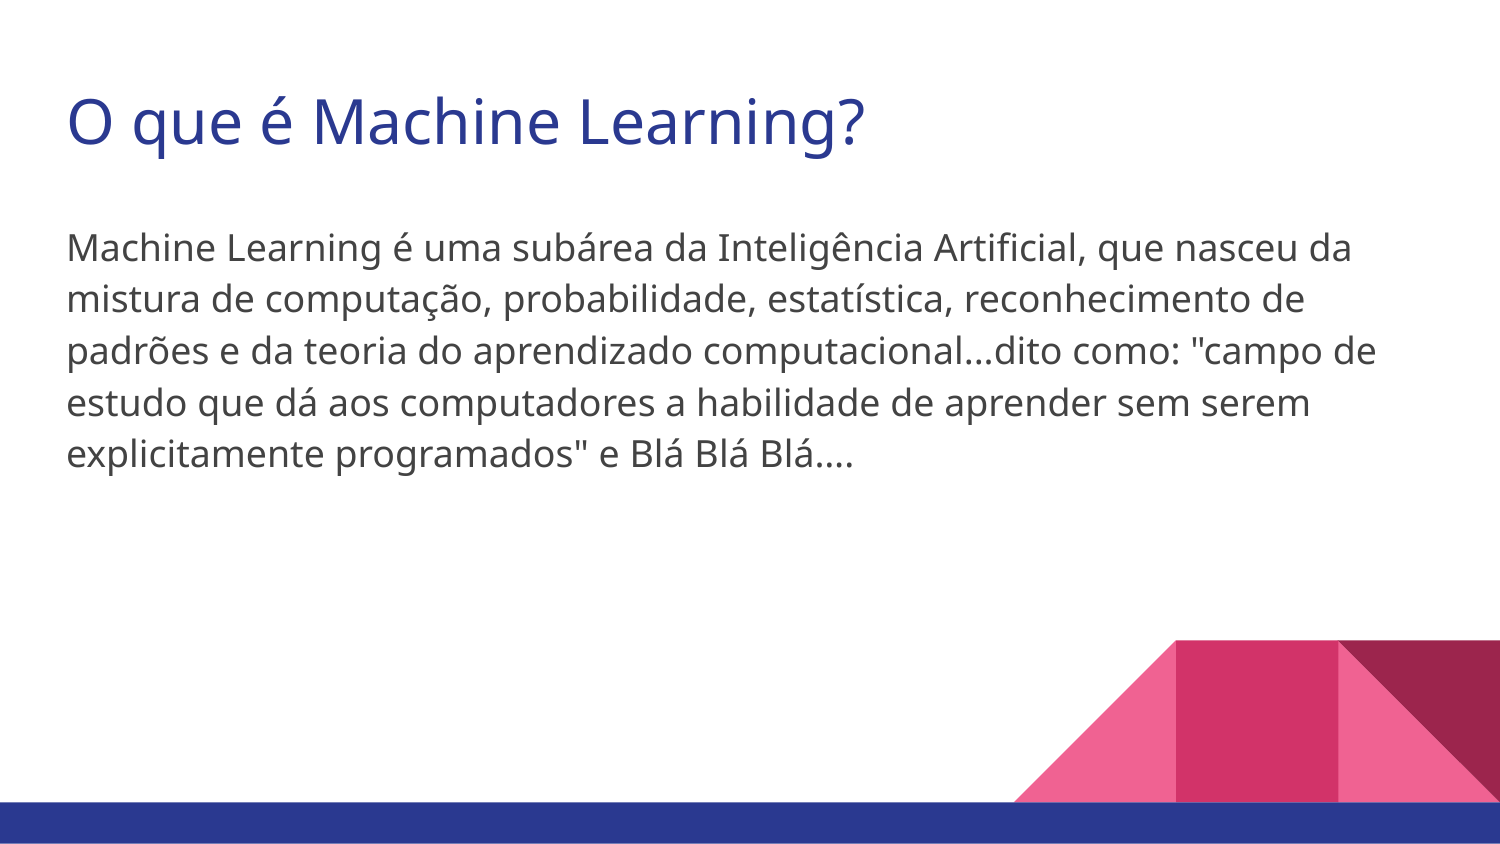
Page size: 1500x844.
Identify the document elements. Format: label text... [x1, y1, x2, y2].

title O que é Machine Learning? [51, 67, 1449, 167]
list Machine Learning é uma subárea da Inteligência Artificial, que nasceu da mistura de computação, probabilidade, estatística, reconhecimento de padrões e da teoria do aprendizado computacional...dito como: "campo de estudo que dá aos computadores a habilidade de aprender sem serem explicitamente programados" e Blá Blá Blá…. [51, 201, 1449, 750]
